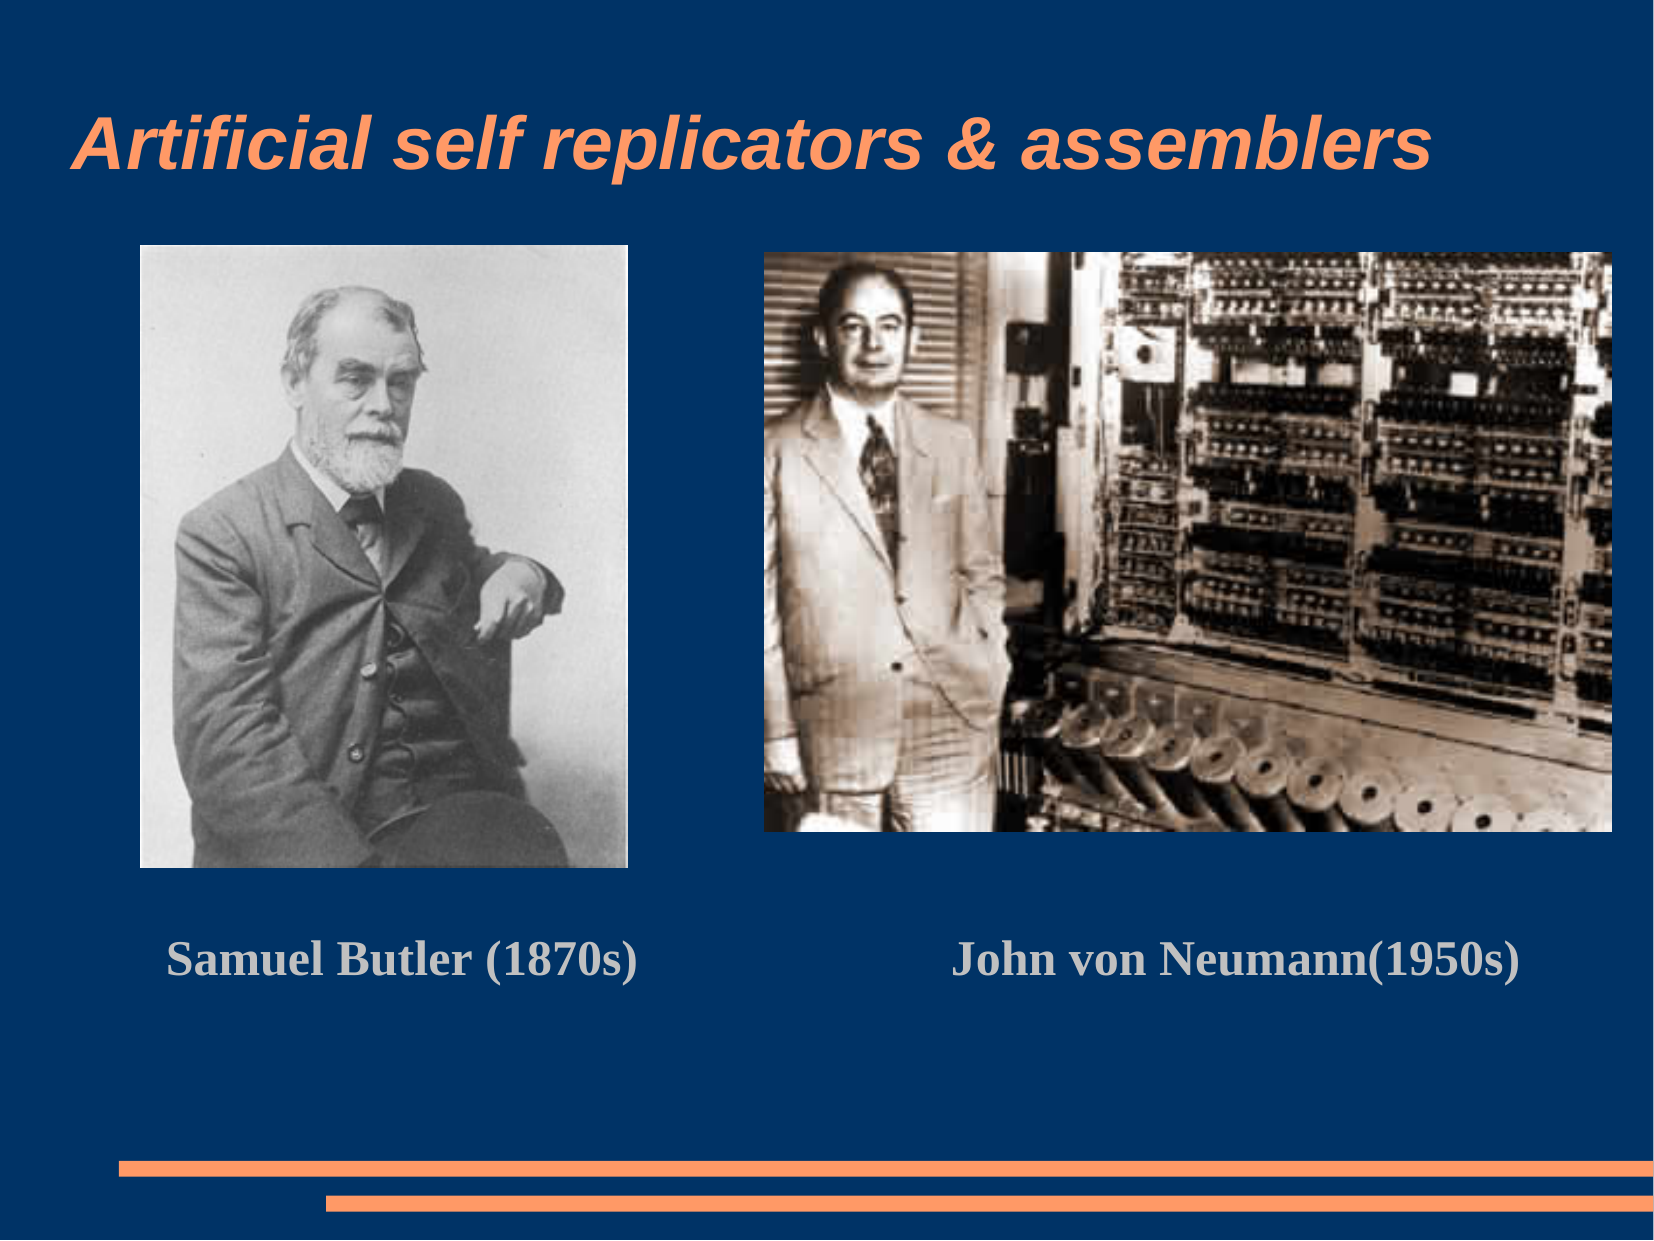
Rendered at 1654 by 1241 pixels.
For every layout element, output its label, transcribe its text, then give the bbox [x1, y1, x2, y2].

title Artificial self replicators & assemblers [71, 65, 1623, 222]
picture [140, 245, 628, 868]
picture [764, 252, 1612, 832]
text_box Samuel Butler (1870s) John von Neumann(1950s) [103, 930, 1591, 1081]
